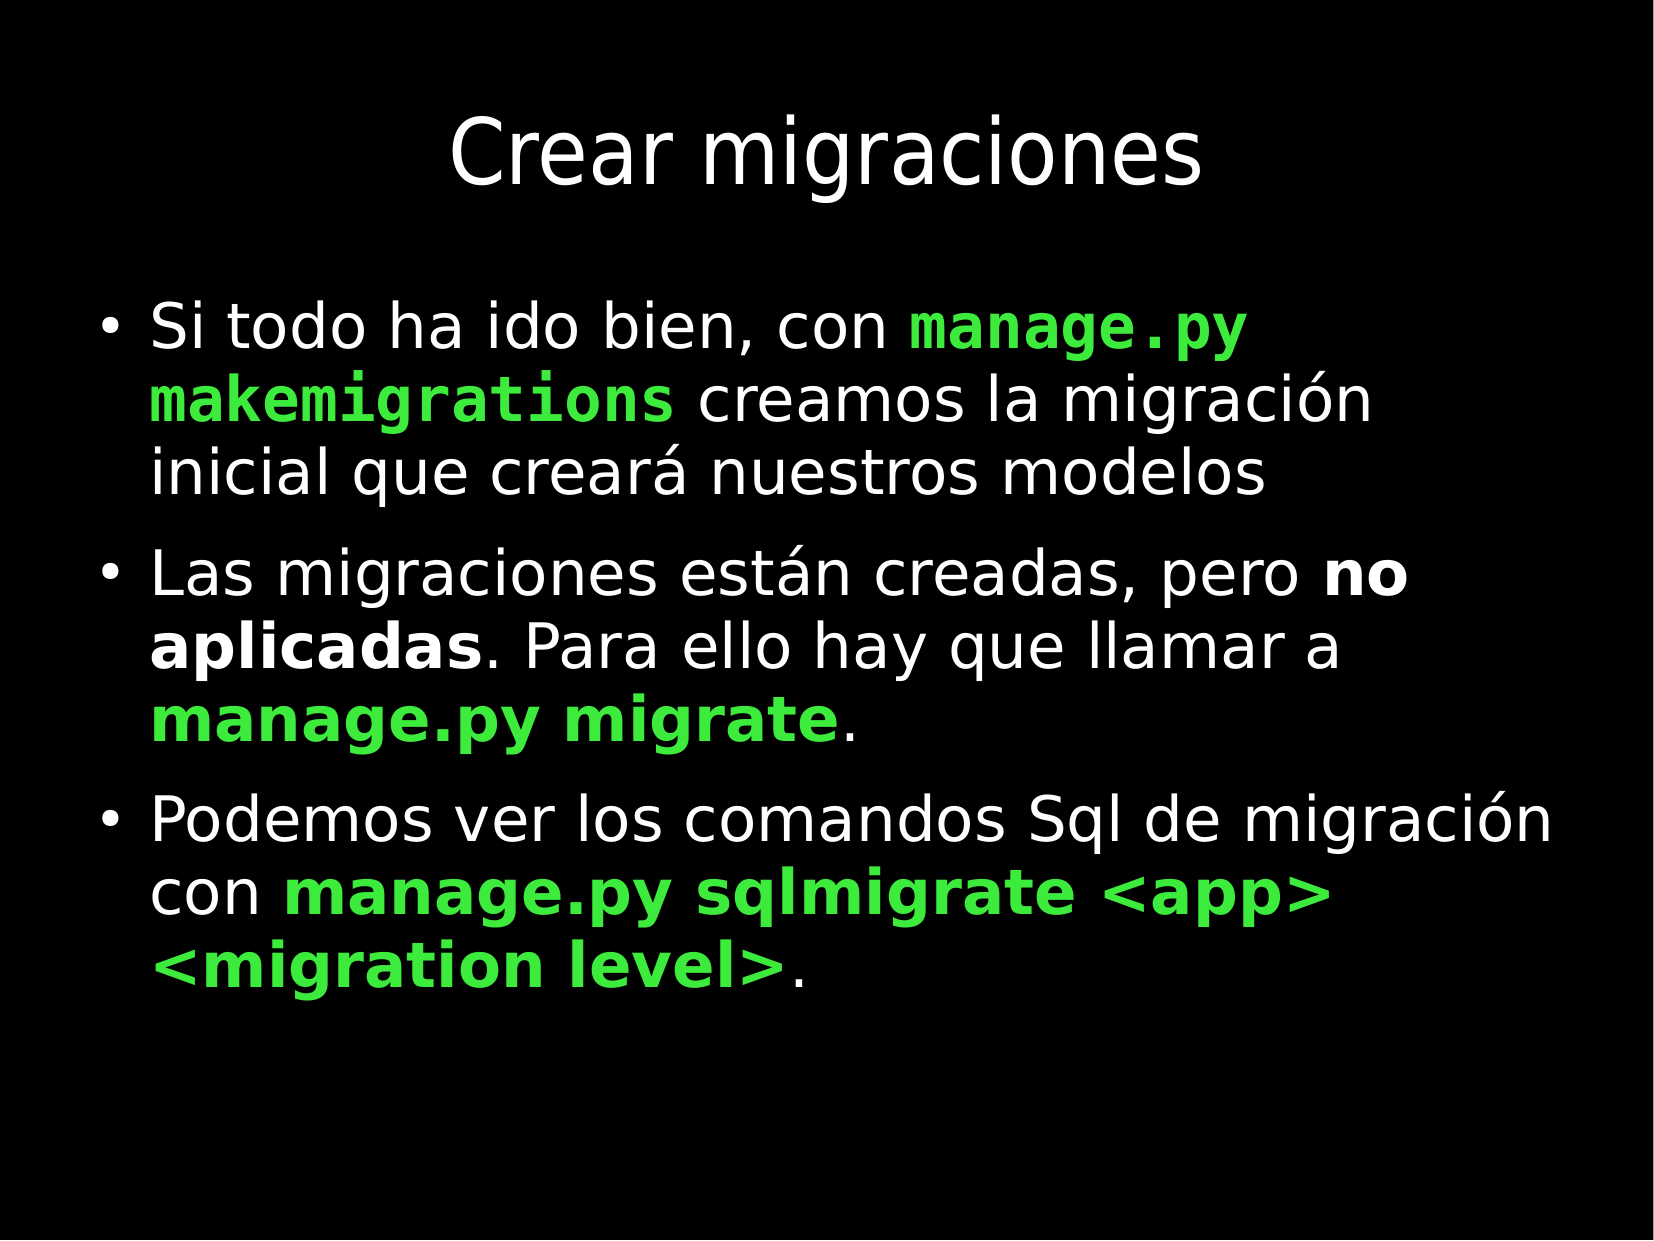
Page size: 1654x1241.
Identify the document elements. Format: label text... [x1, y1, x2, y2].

list Si todo ha ido bien, con manage.py makemigrations creamos la migración inicial que creará nuestros modelos Las migraciones están creadas, pero no aplicadas. Para ello hay que llamar a manage.py migrate. Podemos ver los comandos Sql de migración con manage.py sqlmigrate <app> <migration level>. [82, 290, 1571, 1010]
title Crear migraciones [82, 49, 1571, 257]
